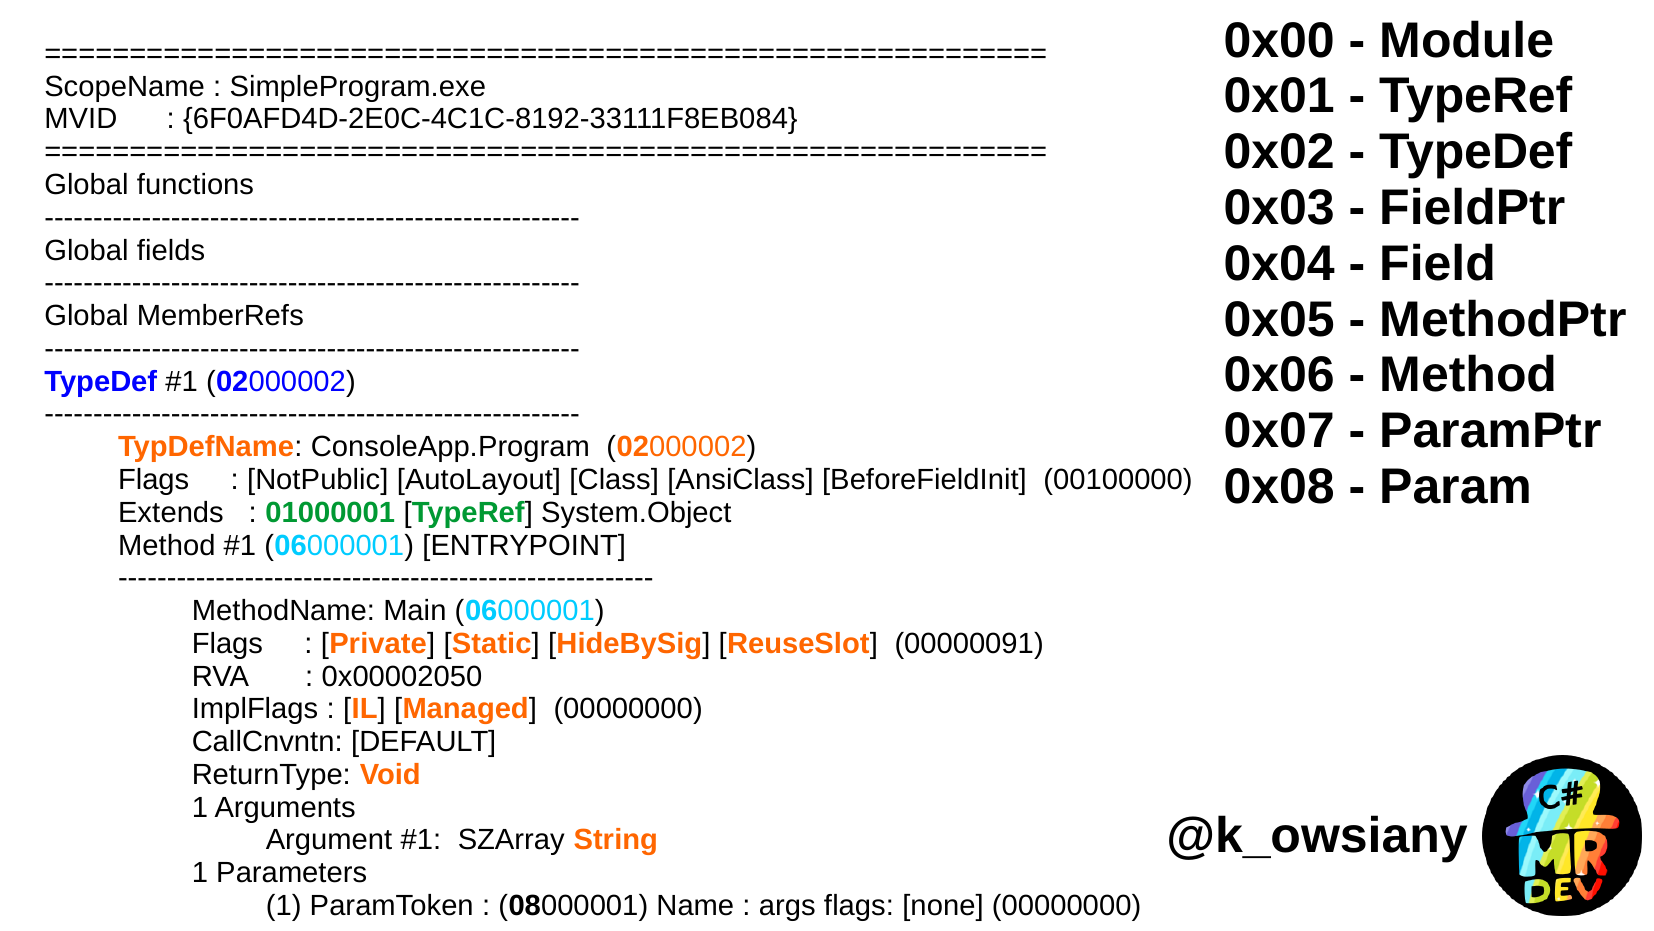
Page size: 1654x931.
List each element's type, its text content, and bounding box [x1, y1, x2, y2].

text_box 0x00 - Module 0x01 - TypeRef 0x02 - TypeDef 0x03 - FieldPtr 0x04 - Field 0x05 - MethodPtr 0x06 - Method 0x07 - ParamPtr 0x08 - Param [1208, 4, 1649, 534]
picture [1482, 755, 1642, 916]
text_box =========================================================== ScopeName : SimpleProgram.exe MVID : {6F0AFD4D-2E0C-4C1C-8192-33111F8EB084} =========================================================== Global functions ------------------------------------------------------- Global fields ------------------------------------------------------- Global MemberRefs ------------------------------------------------------- TypeDef #1 (02000002) ------------------------------------------------------- TypDefName: ConsoleApp.Program (02000002) Flags : [NotPublic] [AutoLayout] [Class] [AnsiClass] [BeforeFieldInit] (00100000) Extends : 01000001 [TypeRef] System.Object Method #1 (06000001) [ENTRYPOINT] ------------------------------------------------------- MethodName: Main (06000001) Flags : [Private] [Static] [HideBySig] [ReuseSlot] (00000091) RVA : 0x00002050 ImplFlags : [IL] [Managed] (00000000) CallCnvntn: [DEFAULT] ReturnType: Void 1 Arguments Argument #1: SZArray String 1 Parameters (1) ParamToken : (08000001) Name : args flags: [none] (00000000) [29, 29, 1353, 931]
